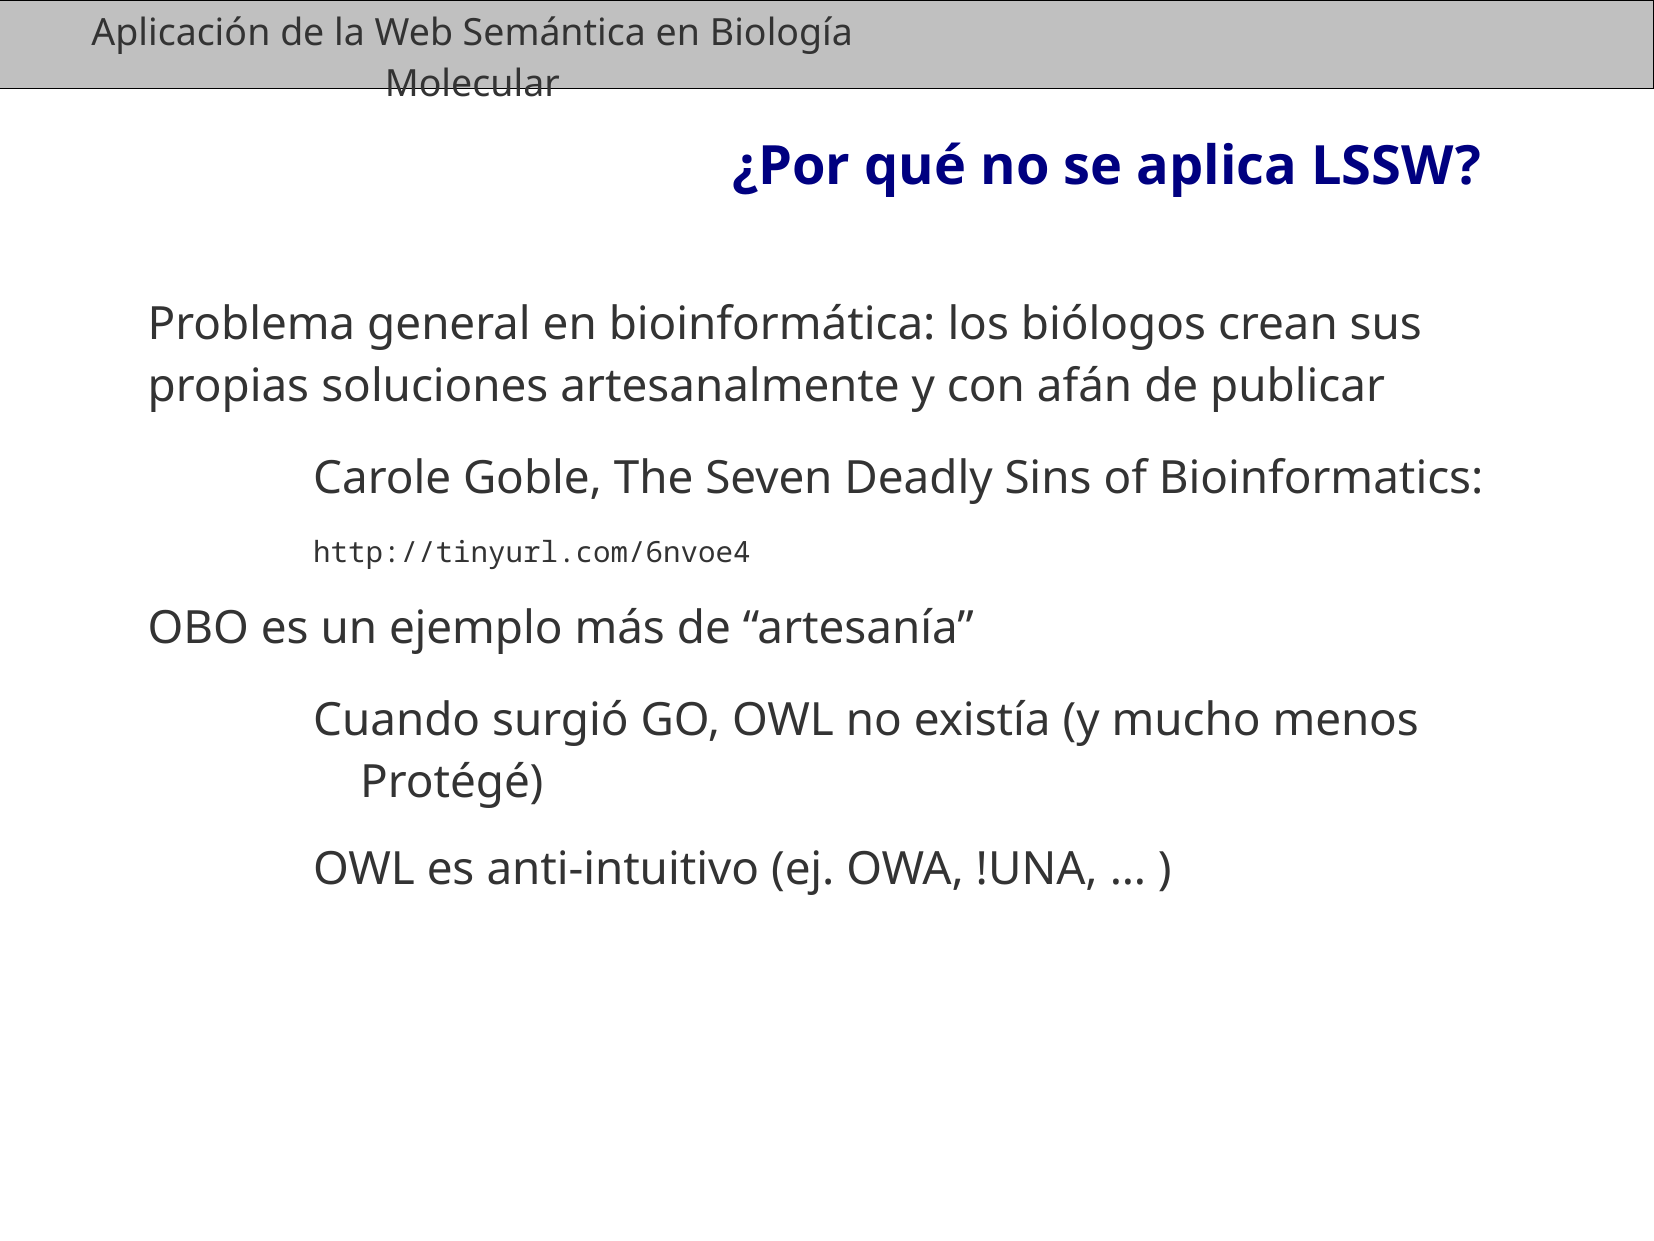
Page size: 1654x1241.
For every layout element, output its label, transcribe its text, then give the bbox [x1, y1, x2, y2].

text_box ¿Por qué no se aplica LSSW? [561, 125, 1654, 202]
text_box Aplicación de la Web Semántica en Biología Molecular [0, 23, 945, 89]
list Problema general en bioinformática: los biólogos crean sus propias soluciones artesanalmente y con afán de publicar Carole Goble, The Seven Deadly Sins of Bioinformatics: http://tinyurl.com/6nvoe4 OBO es un ejemplo más de “artesanía” Cuando surgió GO, OWL no existía (y mucho menos Protégé) OWL es anti-intuitivo (ej. OWA, !UNA, … ) [76, 290, 1565, 1182]
text_box [0, 0, 1654, 89]
